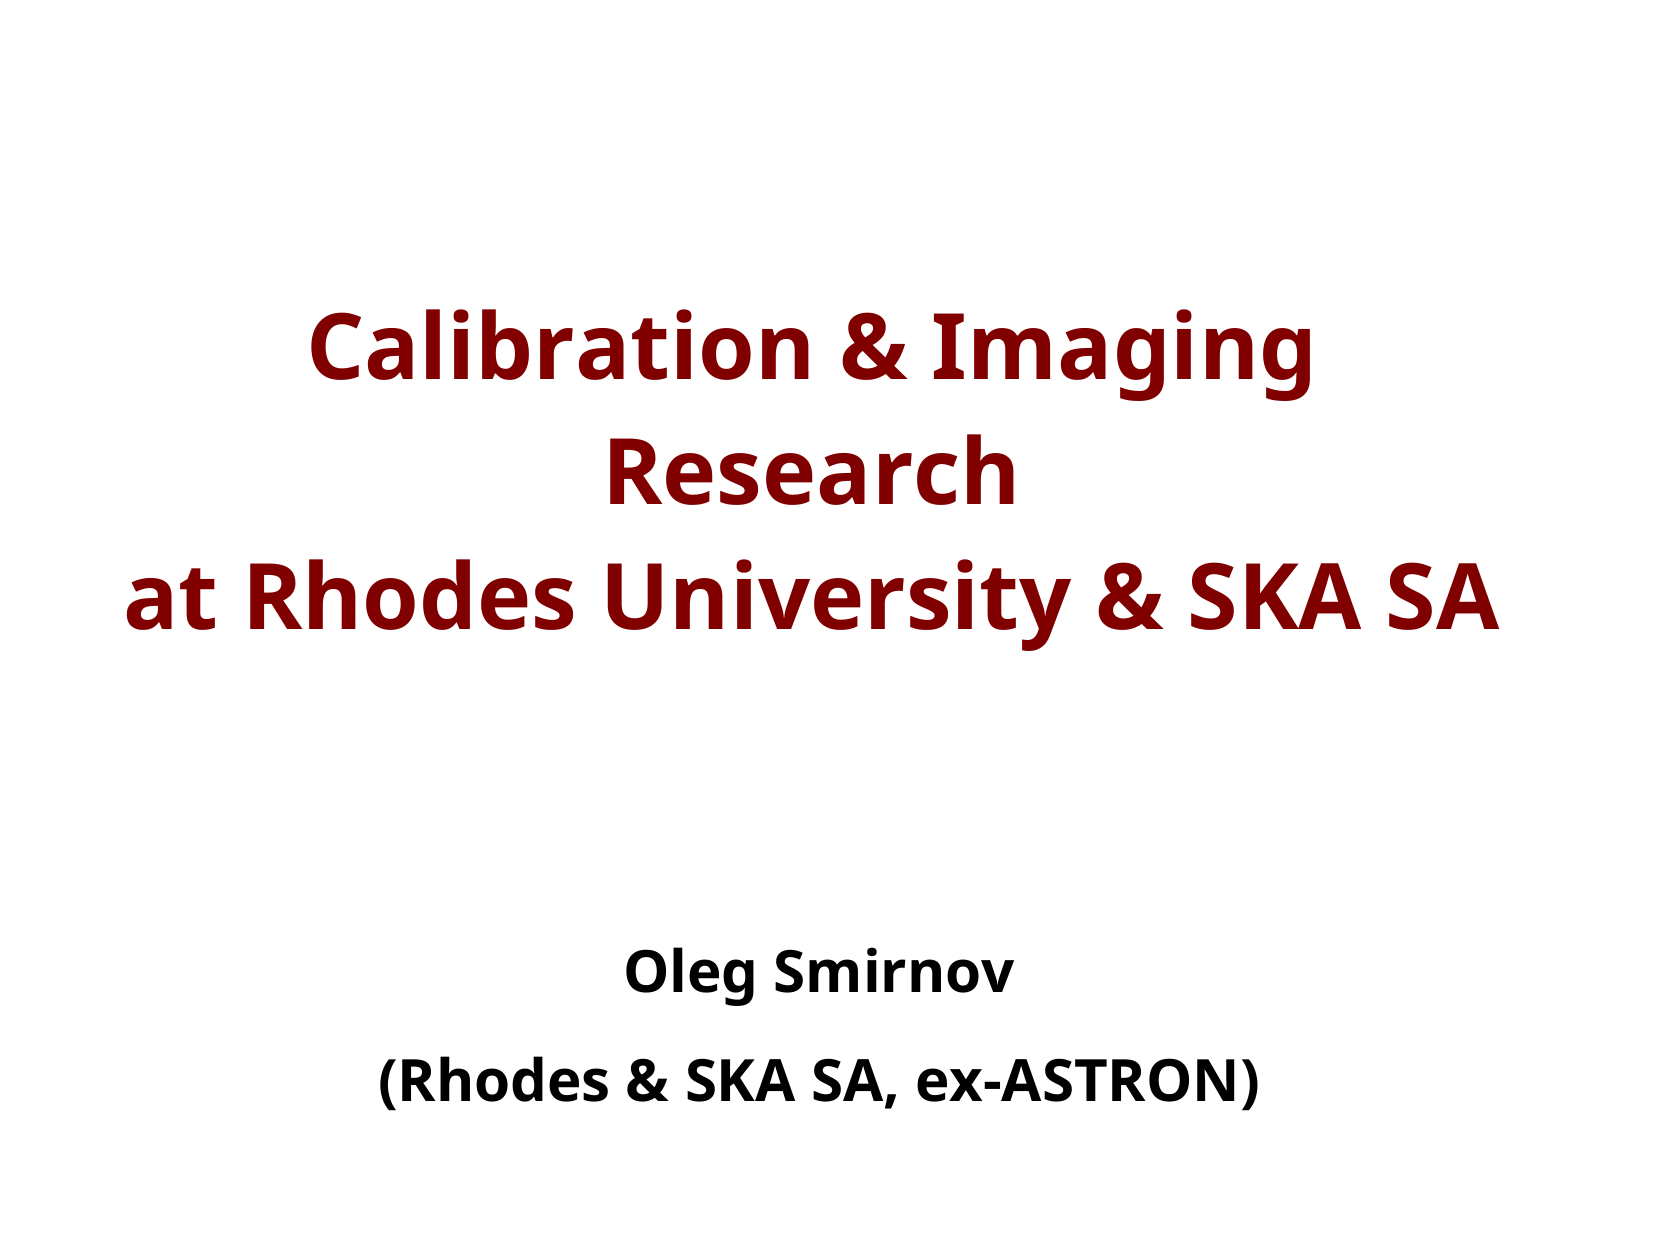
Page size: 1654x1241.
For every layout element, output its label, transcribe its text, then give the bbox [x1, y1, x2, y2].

list Oleg Smirnov (Rhodes & SKA SA, ex-ASTRON) [0, 930, 1639, 1109]
title Calibration & Imaging Research at Rhodes University & SKA SA [3, 293, 1621, 646]
